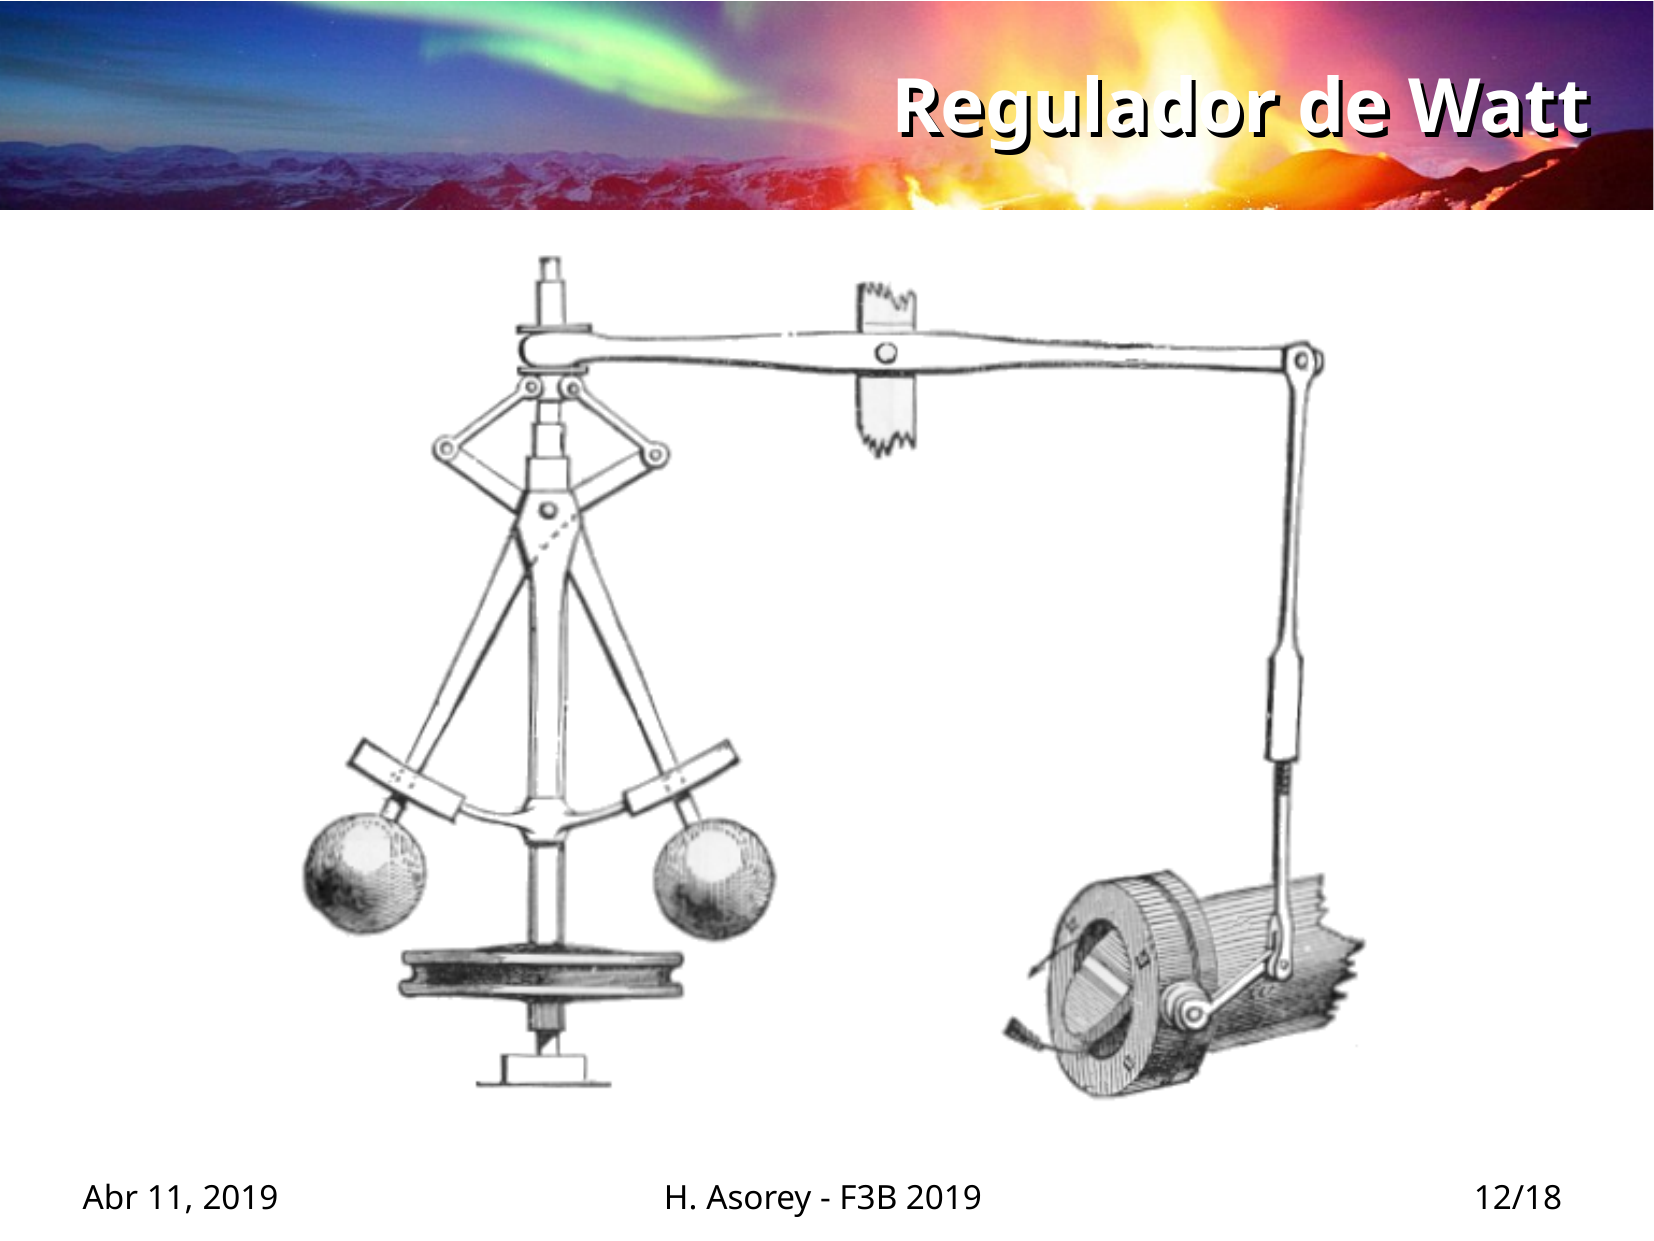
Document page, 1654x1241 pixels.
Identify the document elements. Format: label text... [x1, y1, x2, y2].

picture [0, 1, 1654, 210]
picture [281, 254, 1369, 1156]
title Regulador de Watt [45, 15, 1606, 191]
